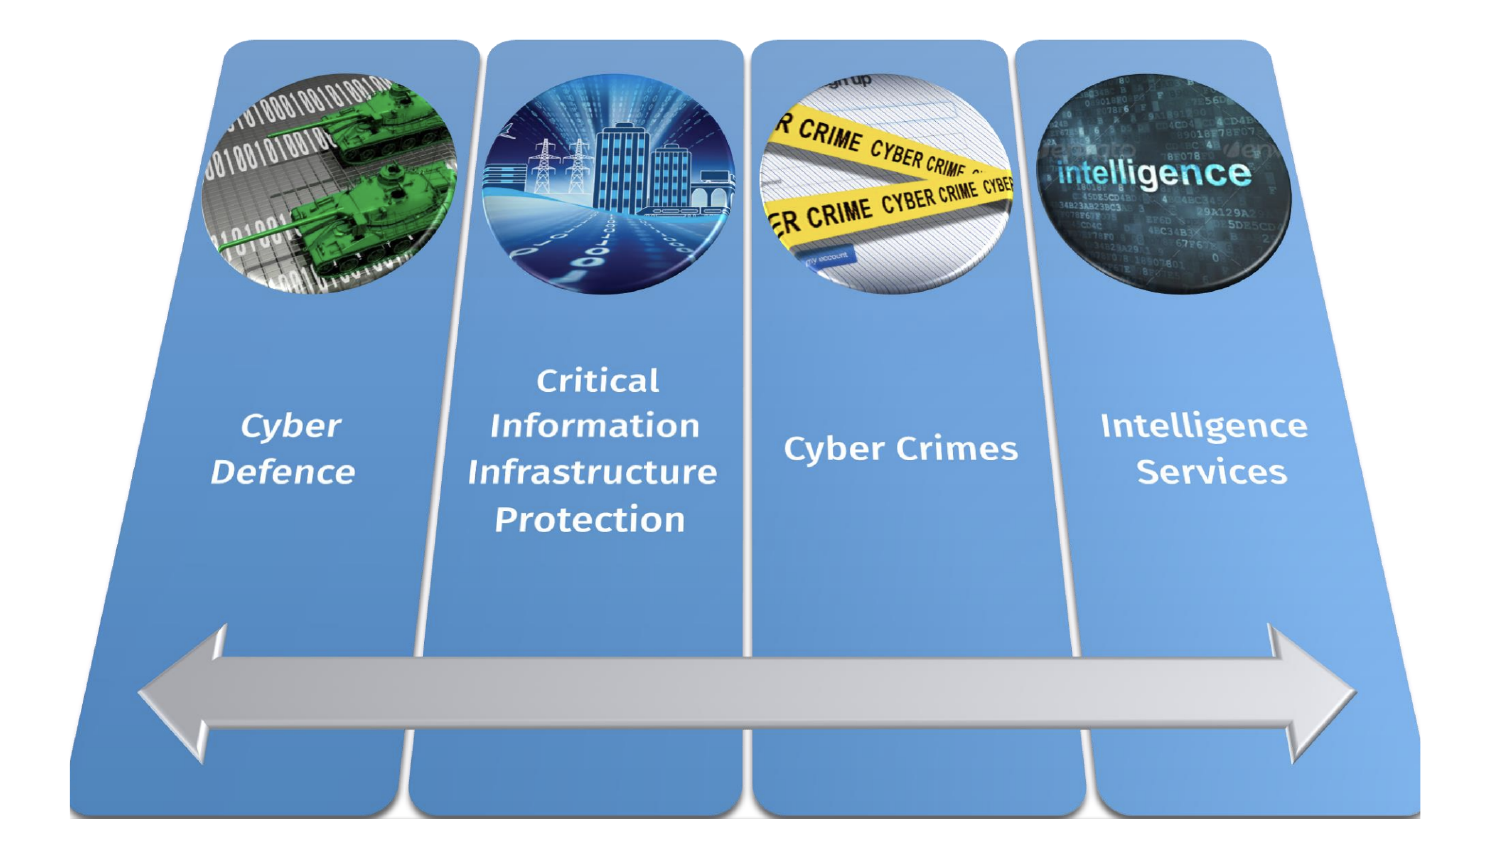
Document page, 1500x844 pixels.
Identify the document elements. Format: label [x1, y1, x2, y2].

picture [69, 24, 1421, 819]
